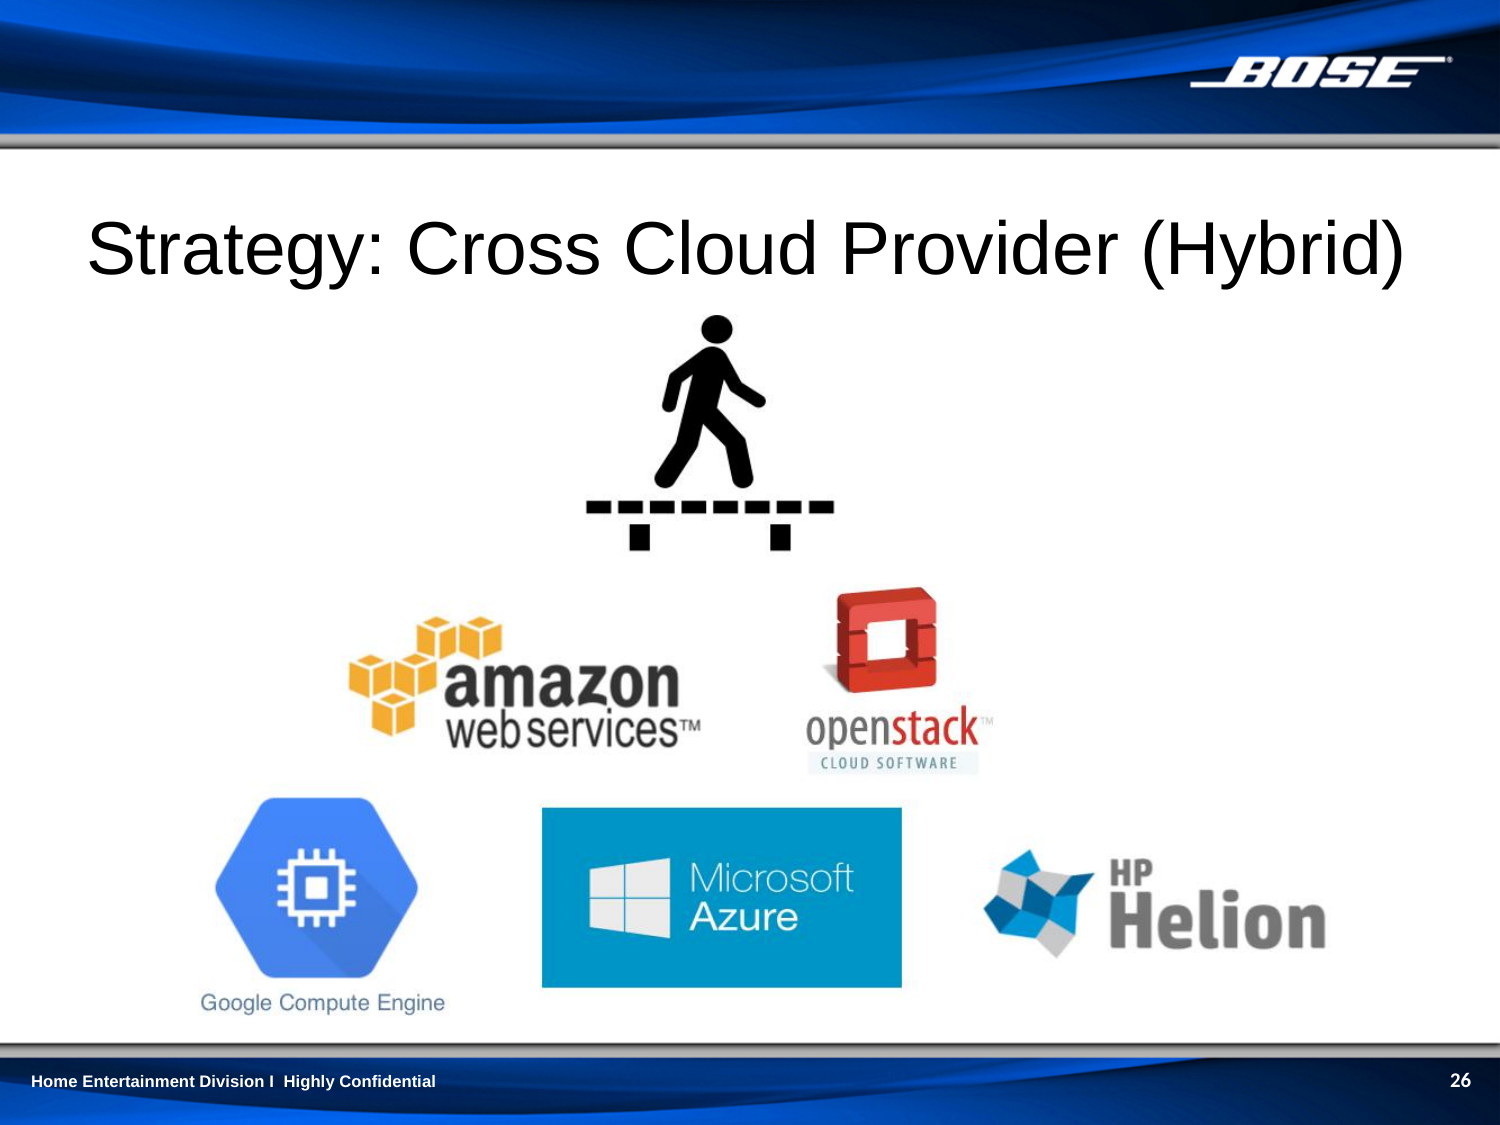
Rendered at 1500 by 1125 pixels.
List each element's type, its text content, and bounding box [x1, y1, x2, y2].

text_box Strategy: Cross Cloud Provider (Hybrid) [56, 164, 1437, 325]
picture [0, 0, 1500, 1125]
